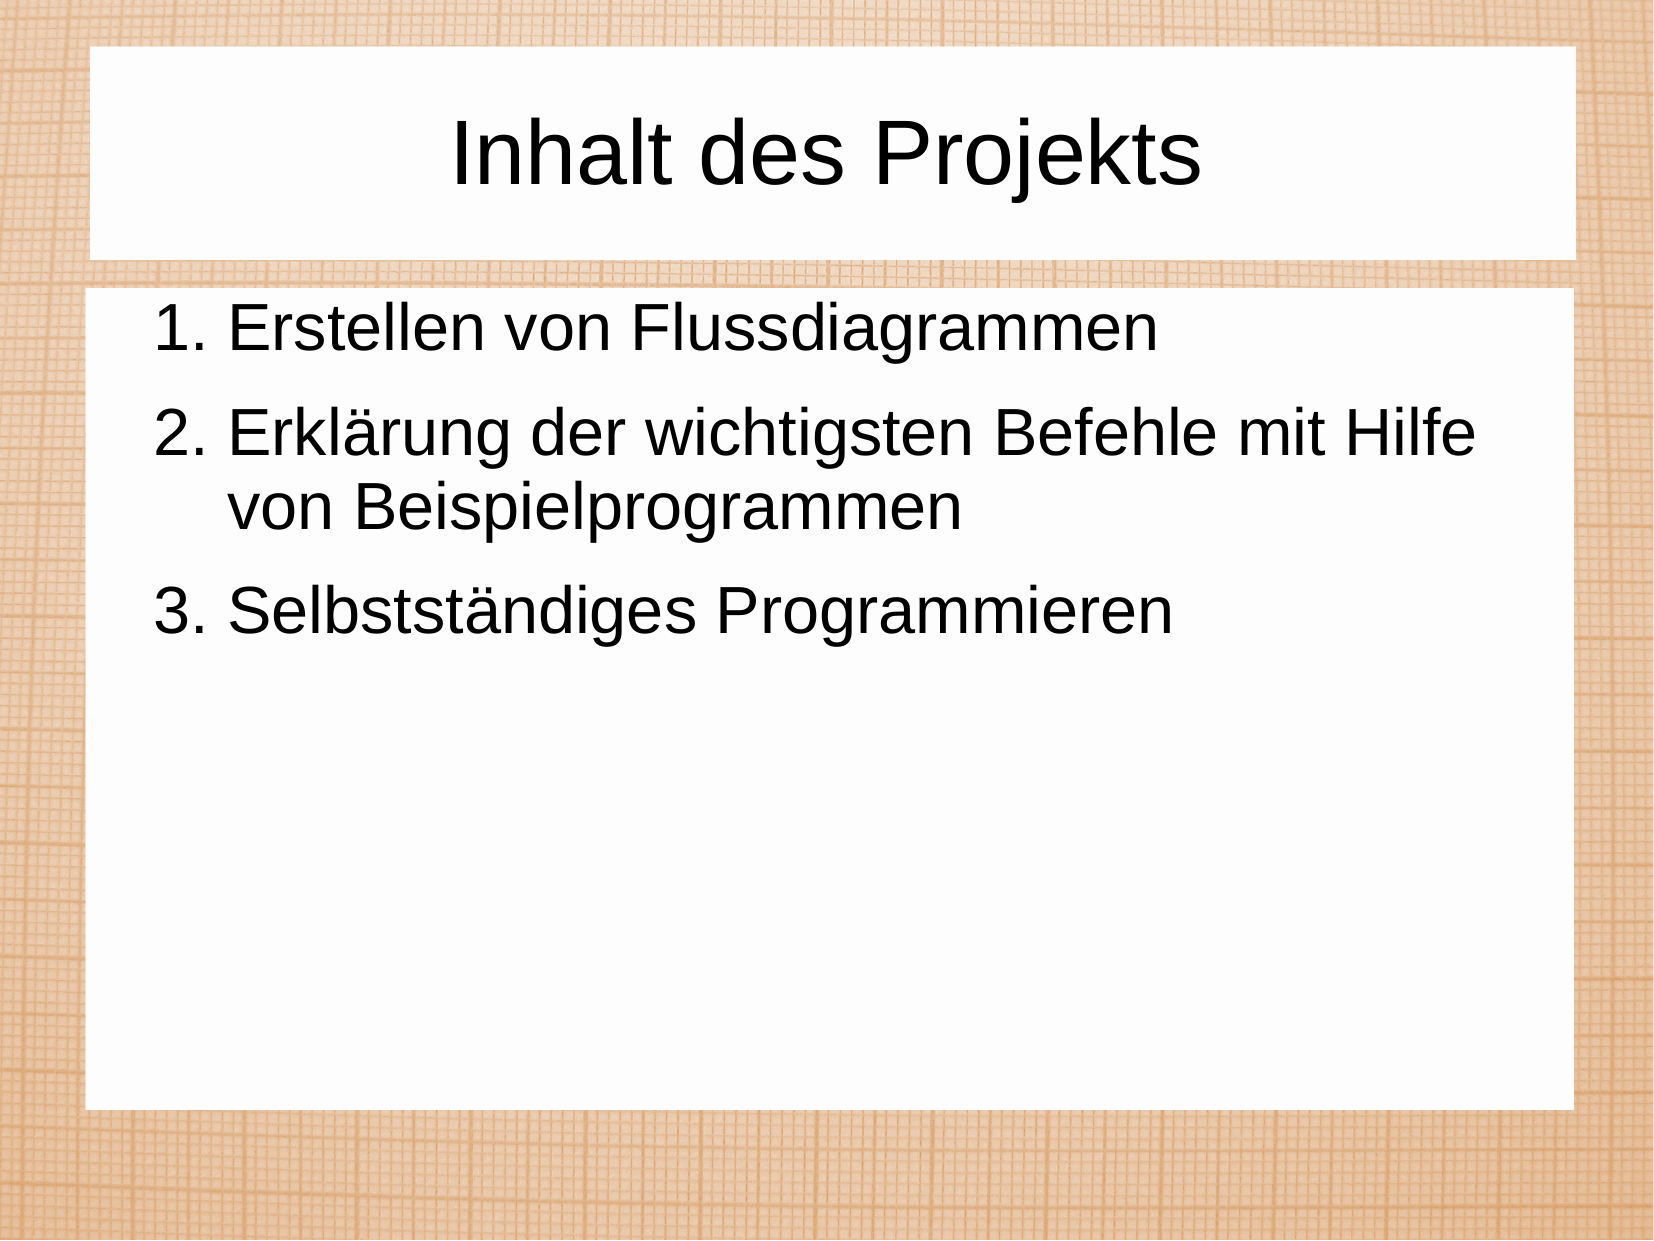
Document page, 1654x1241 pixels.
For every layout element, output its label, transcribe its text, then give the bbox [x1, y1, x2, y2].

picture [0, 0, 1654, 1240]
title Inhalt des Projekts [82, 49, 1571, 257]
list 1. Erstellen von Flussdiagrammen 2. Erklärung der wichtigsten Befehle mit Hilfe von Beispielprogrammen 3. Selbstständiges Programmieren [82, 290, 1571, 1109]
